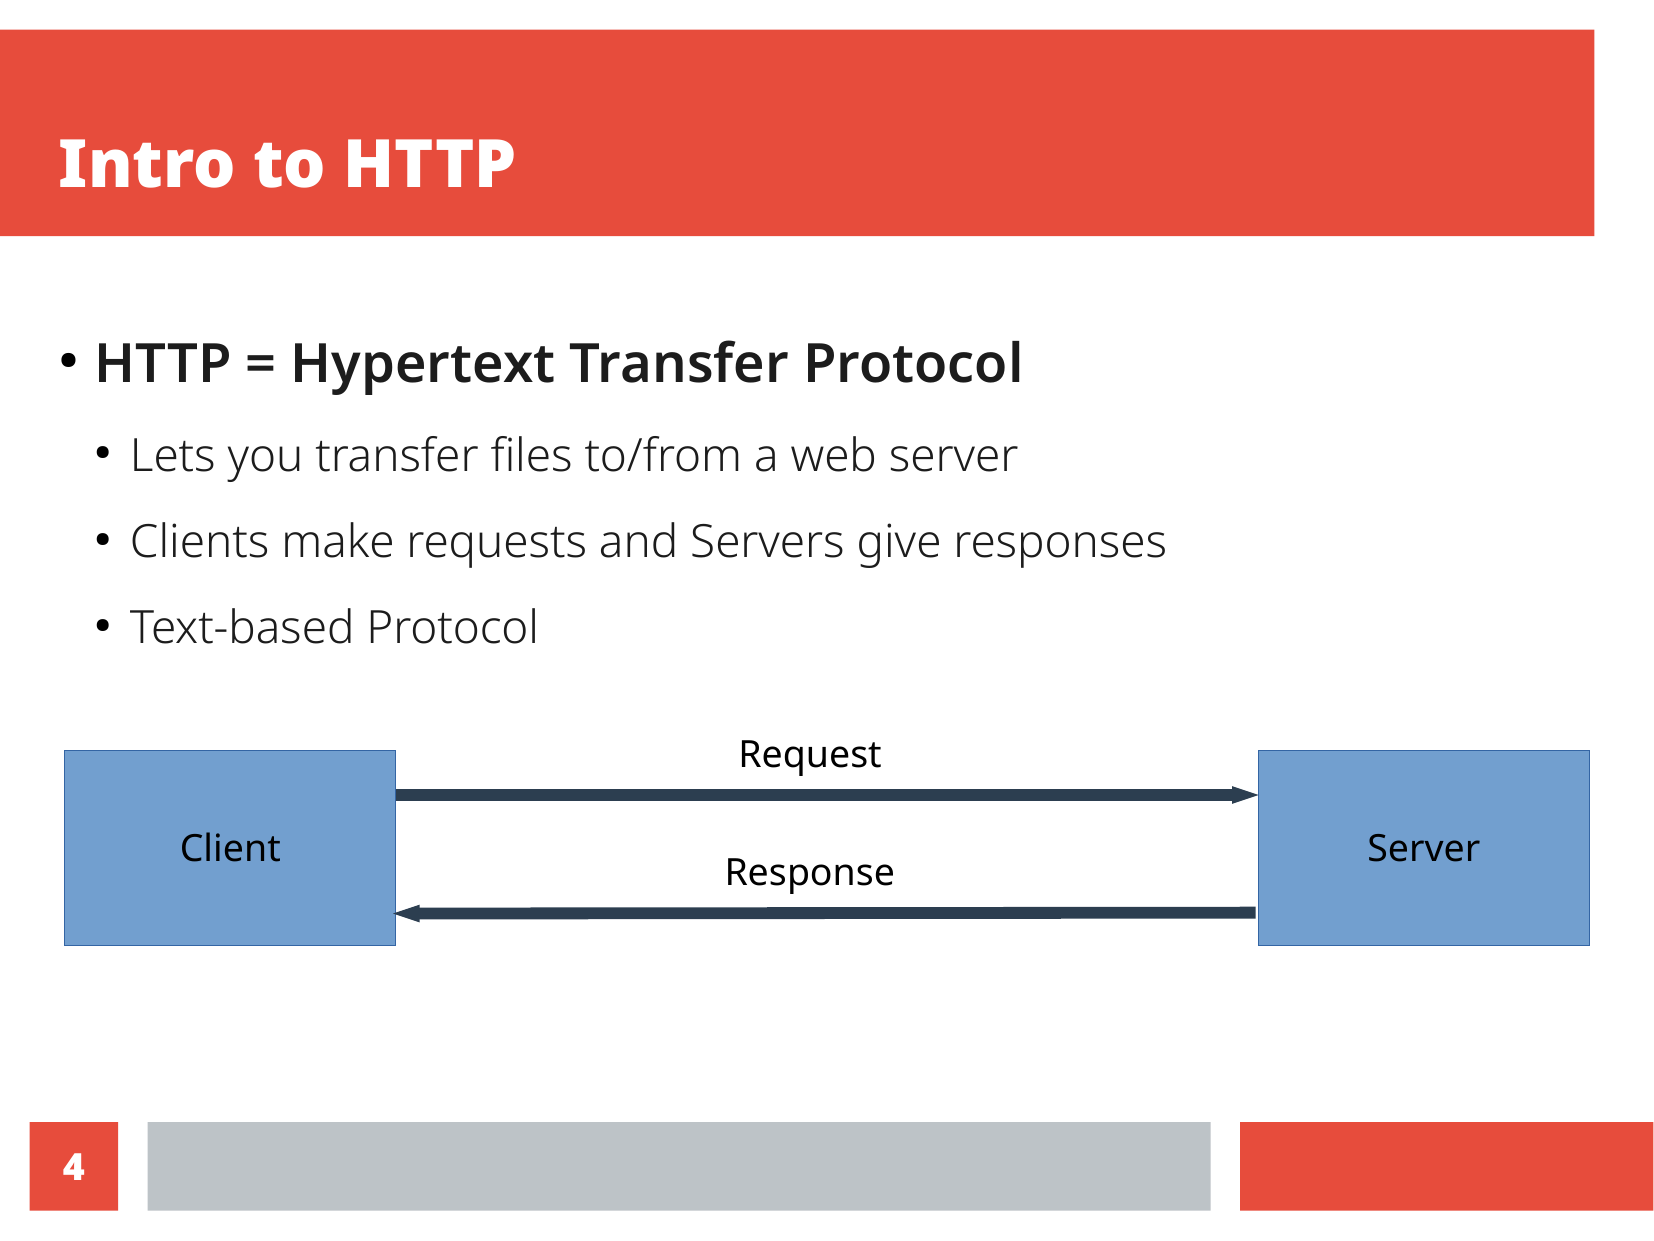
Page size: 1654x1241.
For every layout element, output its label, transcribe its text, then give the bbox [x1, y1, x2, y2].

list HTTP = Hypertext Transfer Protocol Lets you transfer files to/from a web server Clients make requests and Servers give responses Text-based Protocol [59, 324, 1565, 661]
title Intro to HTTP [59, 59, 1595, 207]
text_box Server [1258, 750, 1590, 946]
text_box Client [64, 750, 396, 946]
text_box Response [645, 838, 976, 905]
text_box Request [645, 720, 976, 786]
